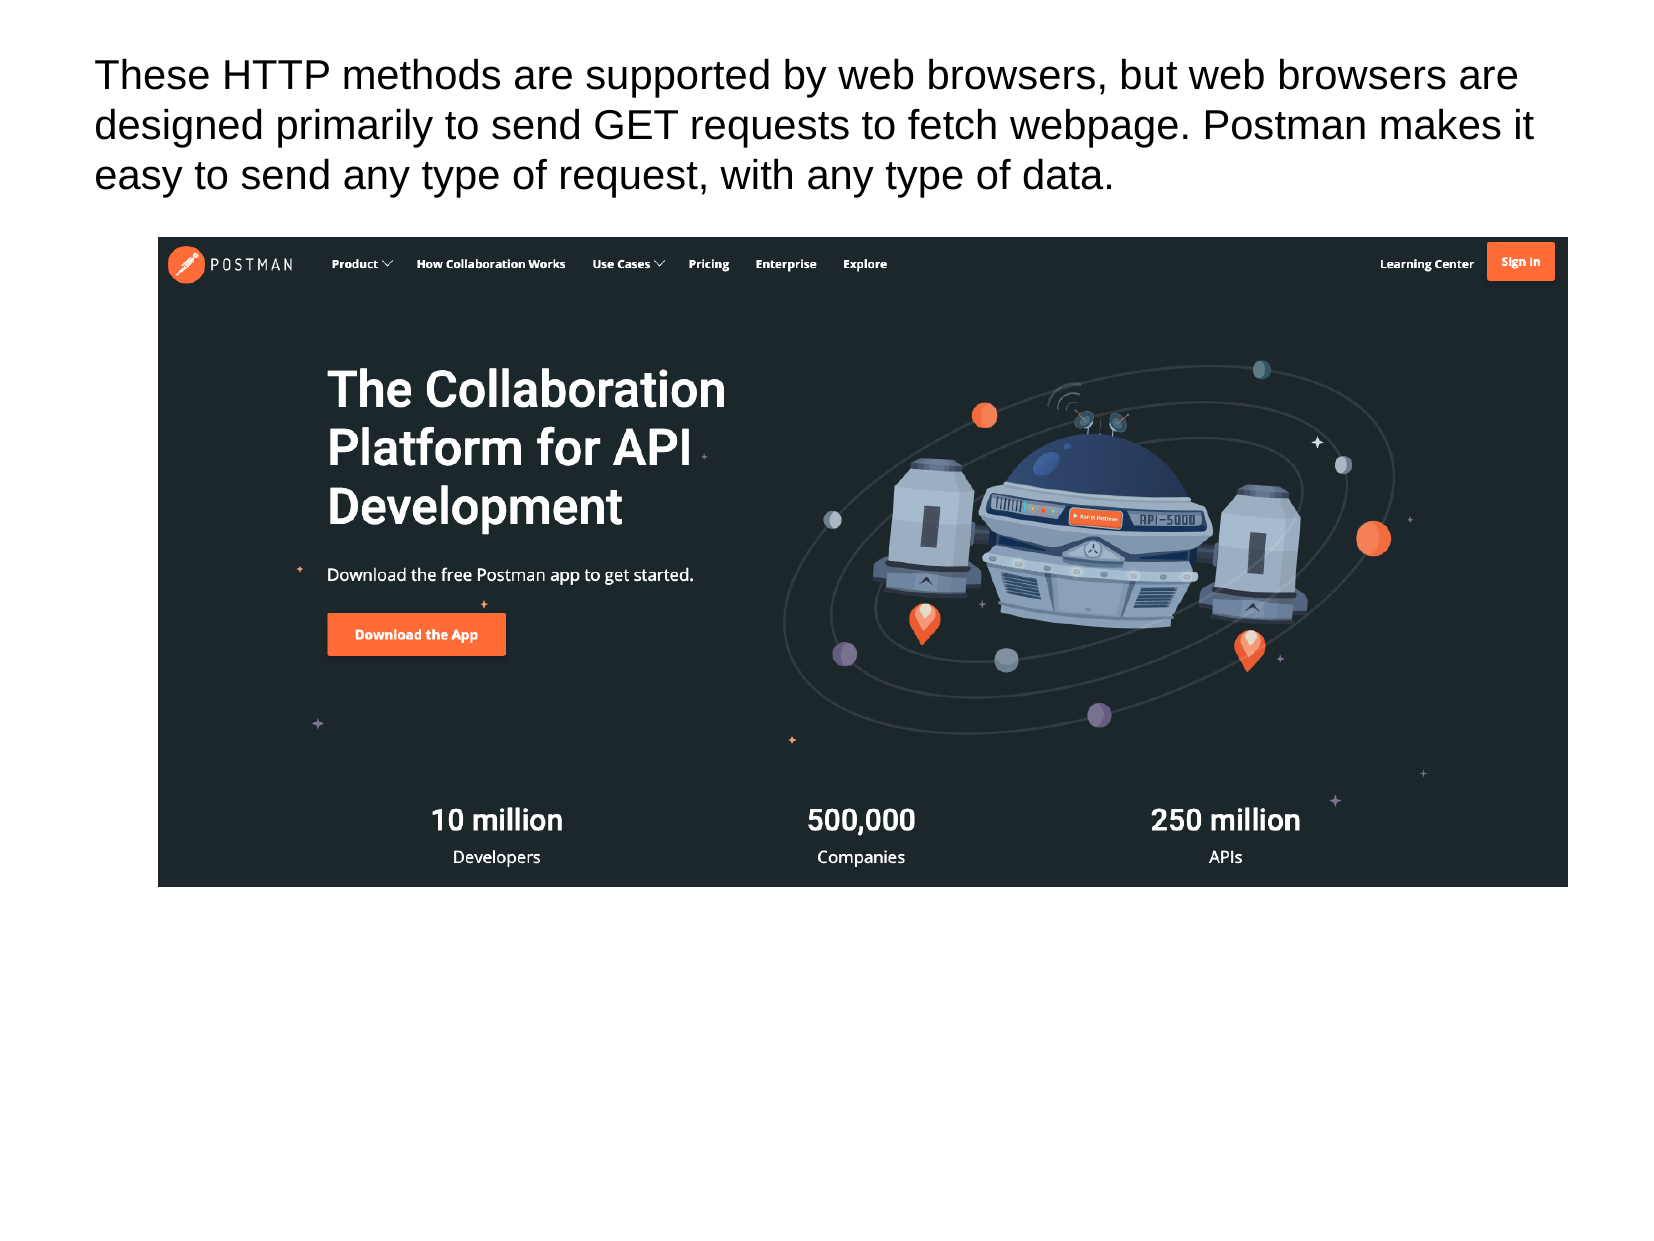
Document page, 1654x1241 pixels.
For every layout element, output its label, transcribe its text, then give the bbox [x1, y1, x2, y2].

text_box These HTTP methods are supported by web browsers, but web browsers are designed primarily to send GET requests to fetch webpage. Postman makes it easy to send any type of request, with any type of data. [94, 48, 1632, 183]
picture [158, 237, 1568, 887]
